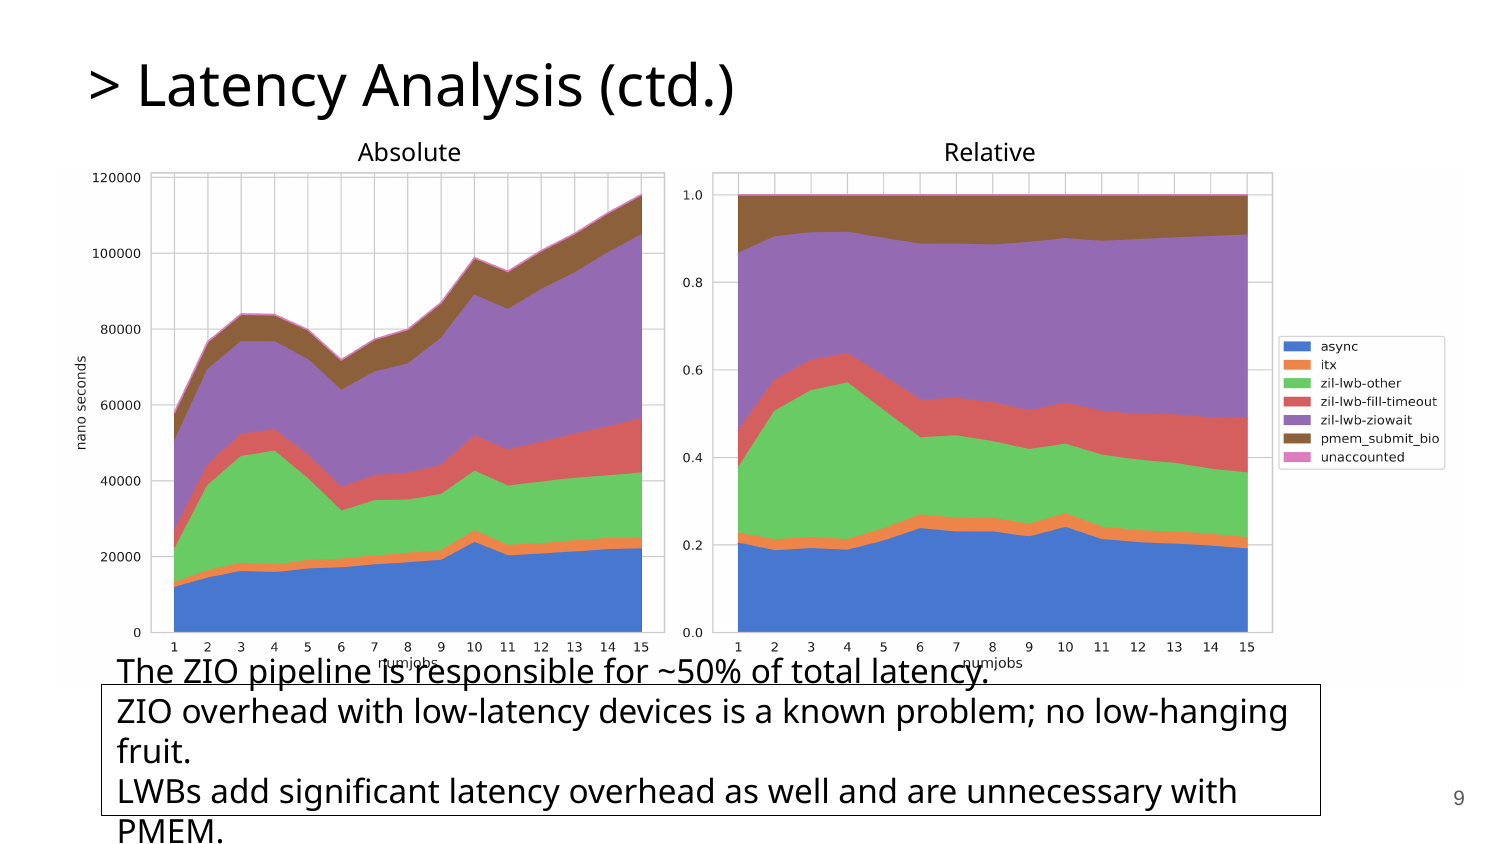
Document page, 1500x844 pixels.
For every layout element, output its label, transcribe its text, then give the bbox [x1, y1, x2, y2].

picture [253, 667, 263, 681]
title > Latency Analysis (ctd.) [73, 33, 1412, 165]
text_box The ZIO pipeline is responsible for ~50% of total latency. ZIO overhead with low-latency devices is a known problem; no low-hanging fruit. LWBs add significant latency overhead as well and are unnecessary with PMEM. [101, 684, 1321, 816]
picture [59, 168, 1460, 685]
slide_number <number> [1389, 764, 1480, 830]
picture [282, 667, 292, 681]
picture [467, 667, 477, 681]
text_box Absolute [152, 133, 668, 169]
text_box Relative [732, 133, 1248, 169]
